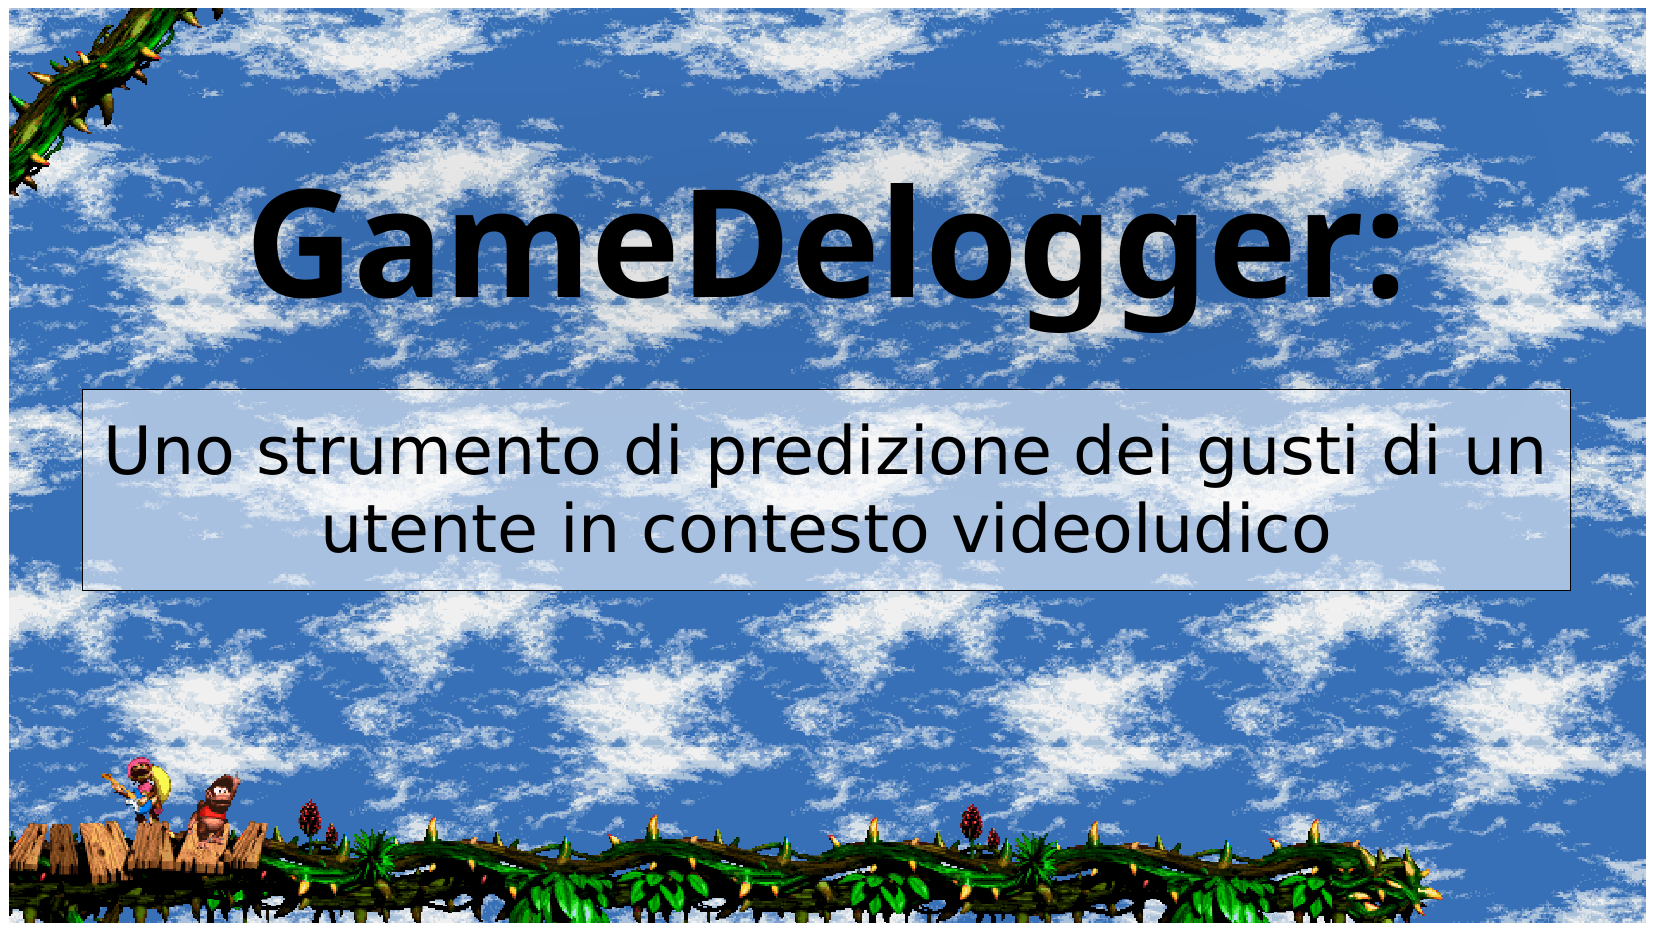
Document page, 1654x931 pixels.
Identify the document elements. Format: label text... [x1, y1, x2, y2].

picture [0, 0, 1654, 931]
title GameDelogger: [82, 101, 1571, 377]
subtitle Uno strumento di predizione dei gusti di un utente in contesto videoludico [82, 389, 1571, 591]
